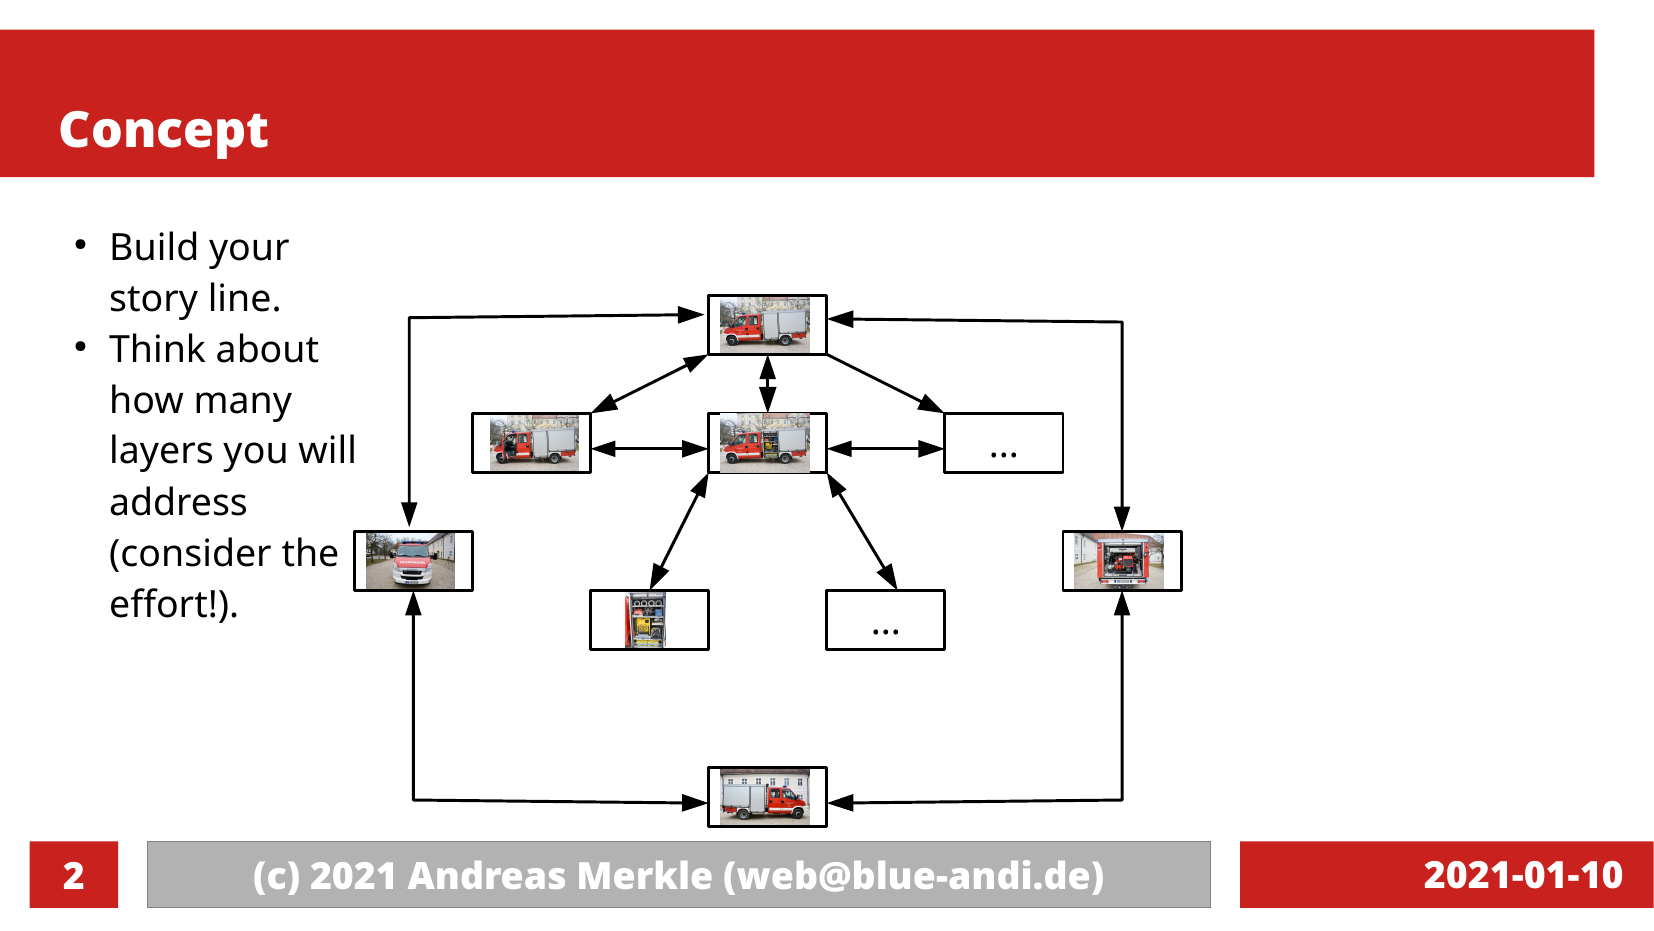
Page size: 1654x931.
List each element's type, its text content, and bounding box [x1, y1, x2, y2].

title Concept [59, 44, 1595, 163]
picture [720, 769, 810, 825]
text_box Build your story line. Think about how many layers you will address (consider the effort!). [59, 212, 390, 559]
text_box ... [826, 590, 945, 650]
picture [1074, 533, 1164, 589]
picture [625, 592, 666, 648]
picture [720, 297, 810, 353]
text_box ... [944, 413, 1063, 473]
picture [490, 415, 579, 471]
picture [720, 413, 810, 473]
picture [366, 533, 455, 589]
